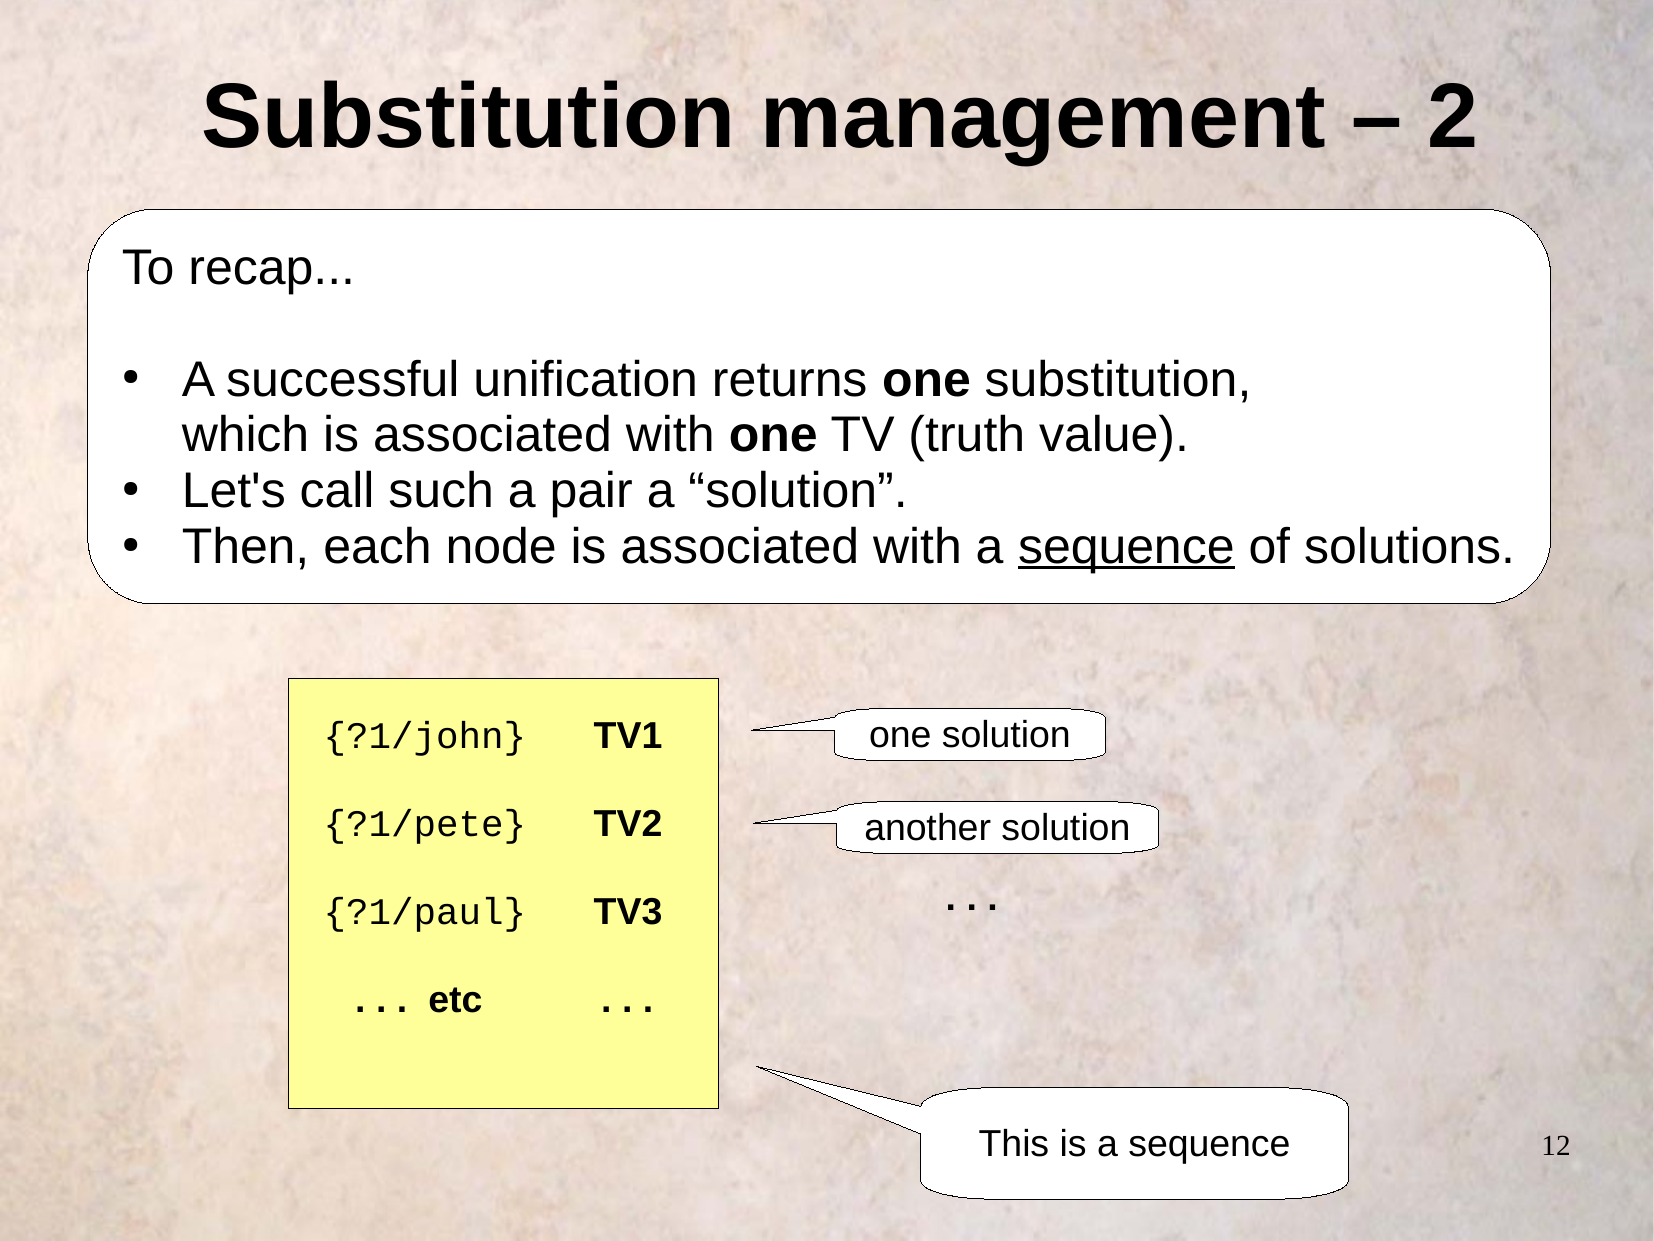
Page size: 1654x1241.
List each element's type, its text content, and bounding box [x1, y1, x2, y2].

text_box This is a sequence [756, 1066, 1349, 1200]
text_box To recap... A successful unification returns one substitution, which is associated with one TV (truth value). Let's call such a pair a “solution”. Then, each node is associated with a sequence of solutions. [87, 209, 1551, 604]
text_box another solution [753, 801, 1159, 854]
picture [0, 0, 1654, 1241]
title Substitution management – 2 [153, 52, 1529, 178]
text_box {?1/john} TV1 {?1/pete} TV2 {?1/paul} TV3 . . . etc . . . [308, 707, 697, 1094]
text_box . . . [930, 869, 1043, 928]
text_box [288, 678, 719, 1109]
text_box one solution [751, 708, 1106, 761]
